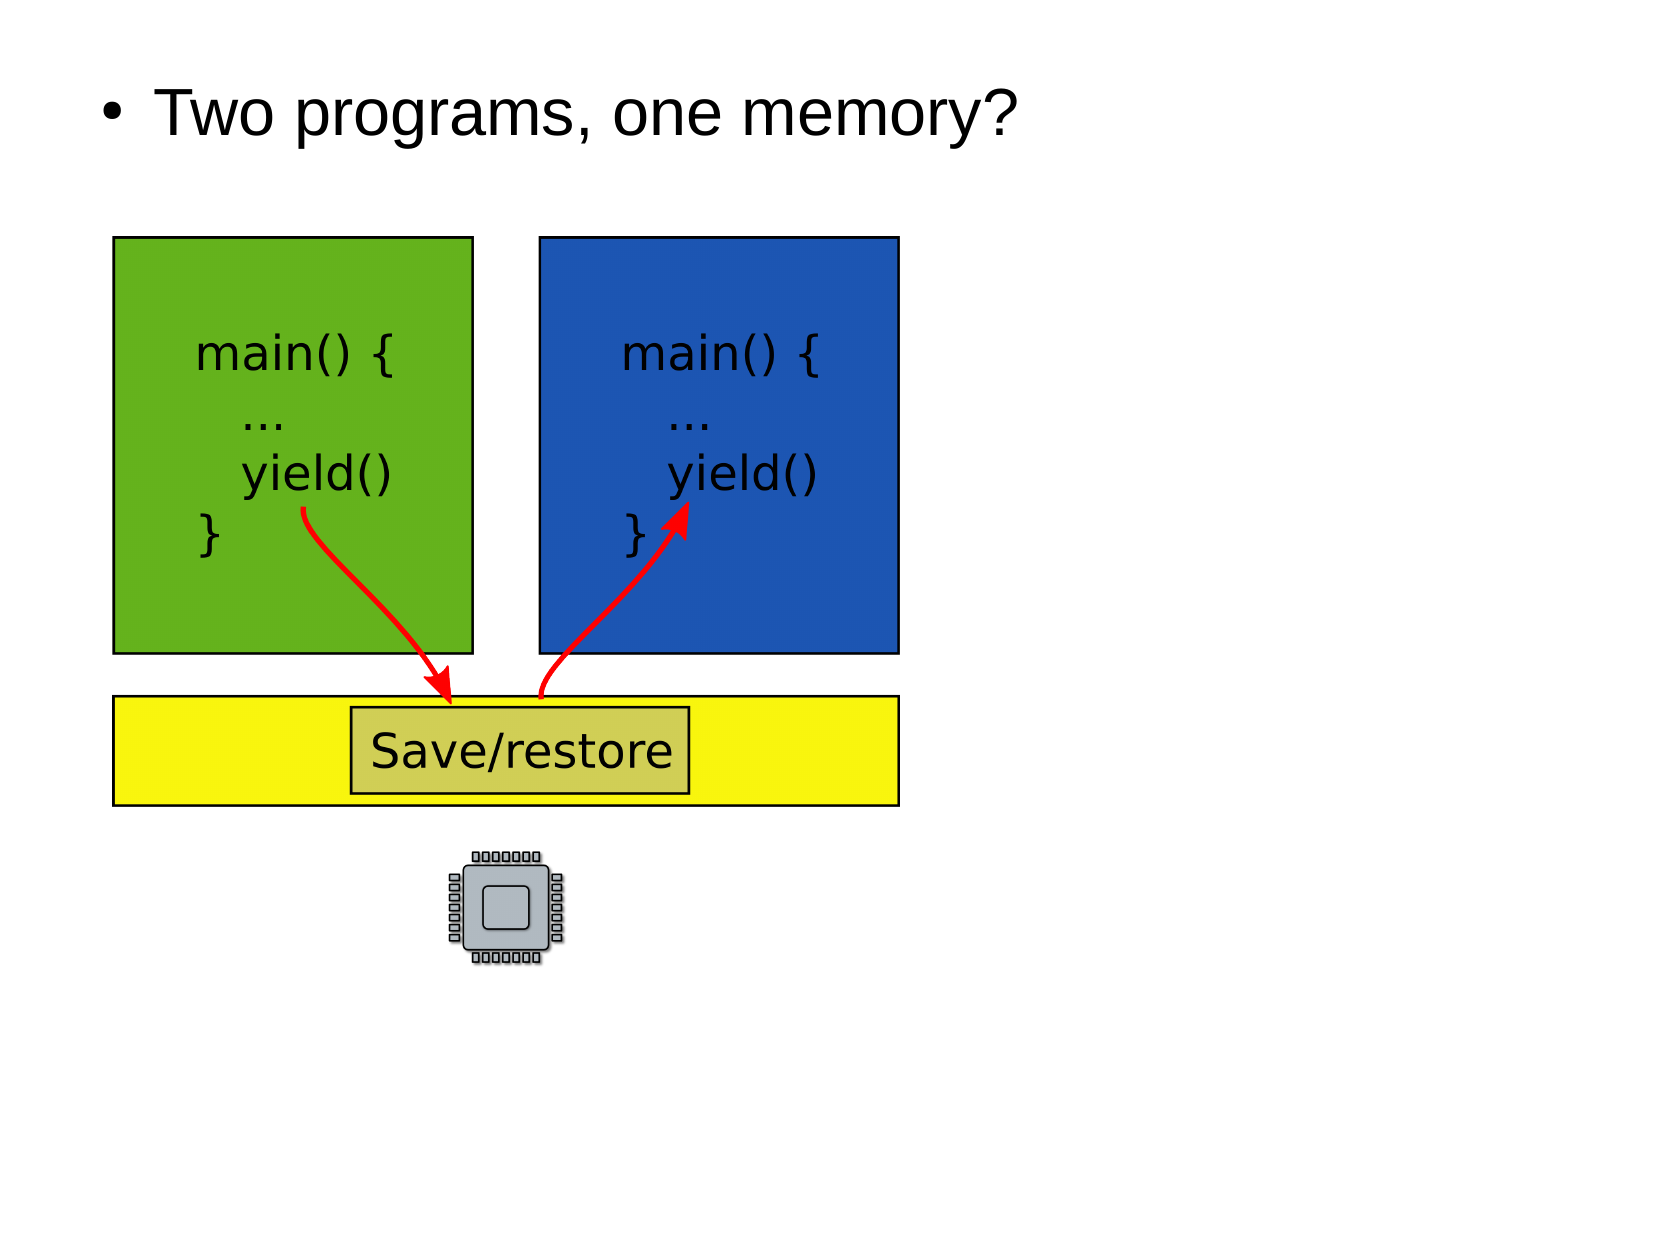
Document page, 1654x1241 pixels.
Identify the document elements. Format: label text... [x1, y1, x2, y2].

list Two programs, one memory? [82, 75, 1576, 151]
picture [112, 236, 900, 976]
